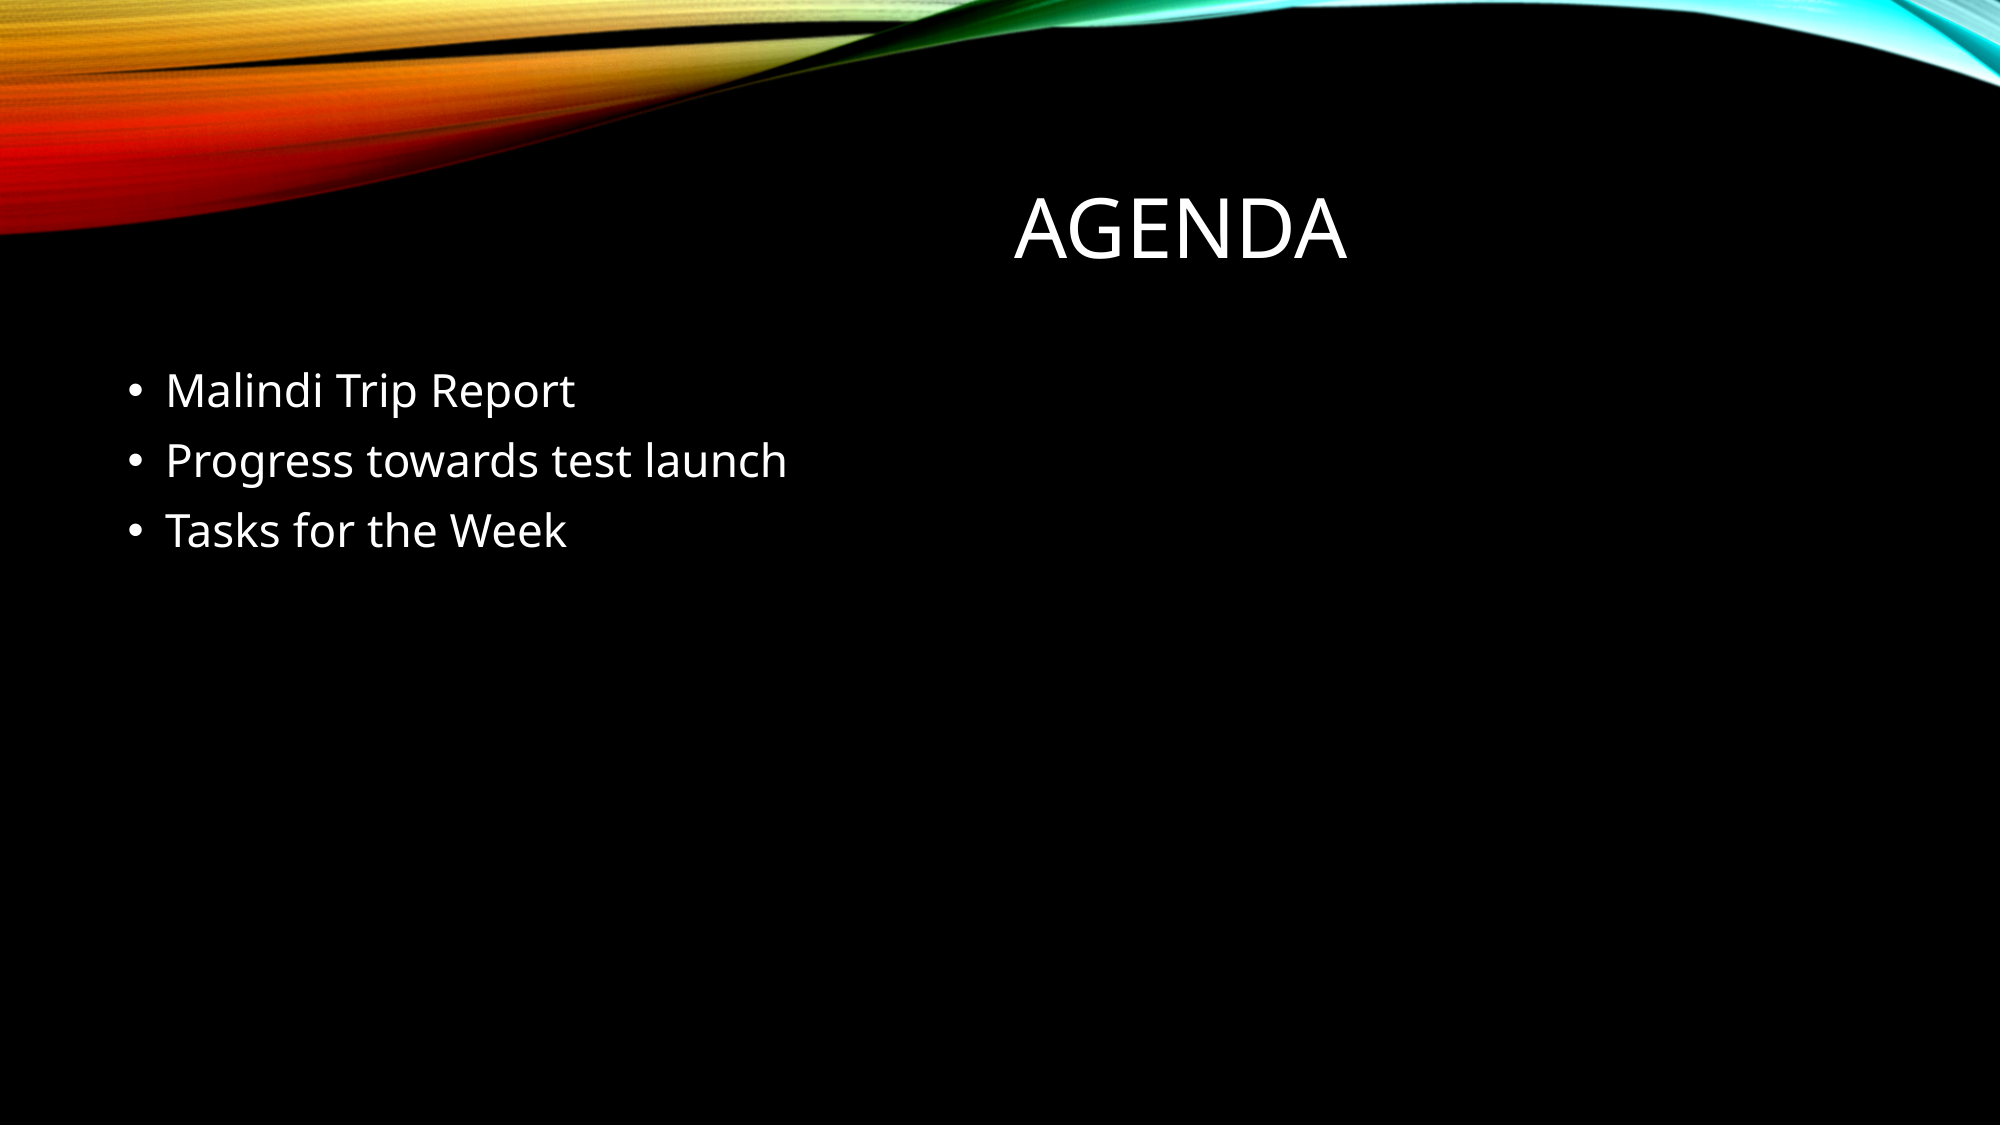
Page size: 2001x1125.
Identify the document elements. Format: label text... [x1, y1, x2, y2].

title AGENDA [474, 125, 1888, 338]
list Malindi Trip Report Progress towards test launch Tasks for the Week [112, 360, 1888, 1021]
